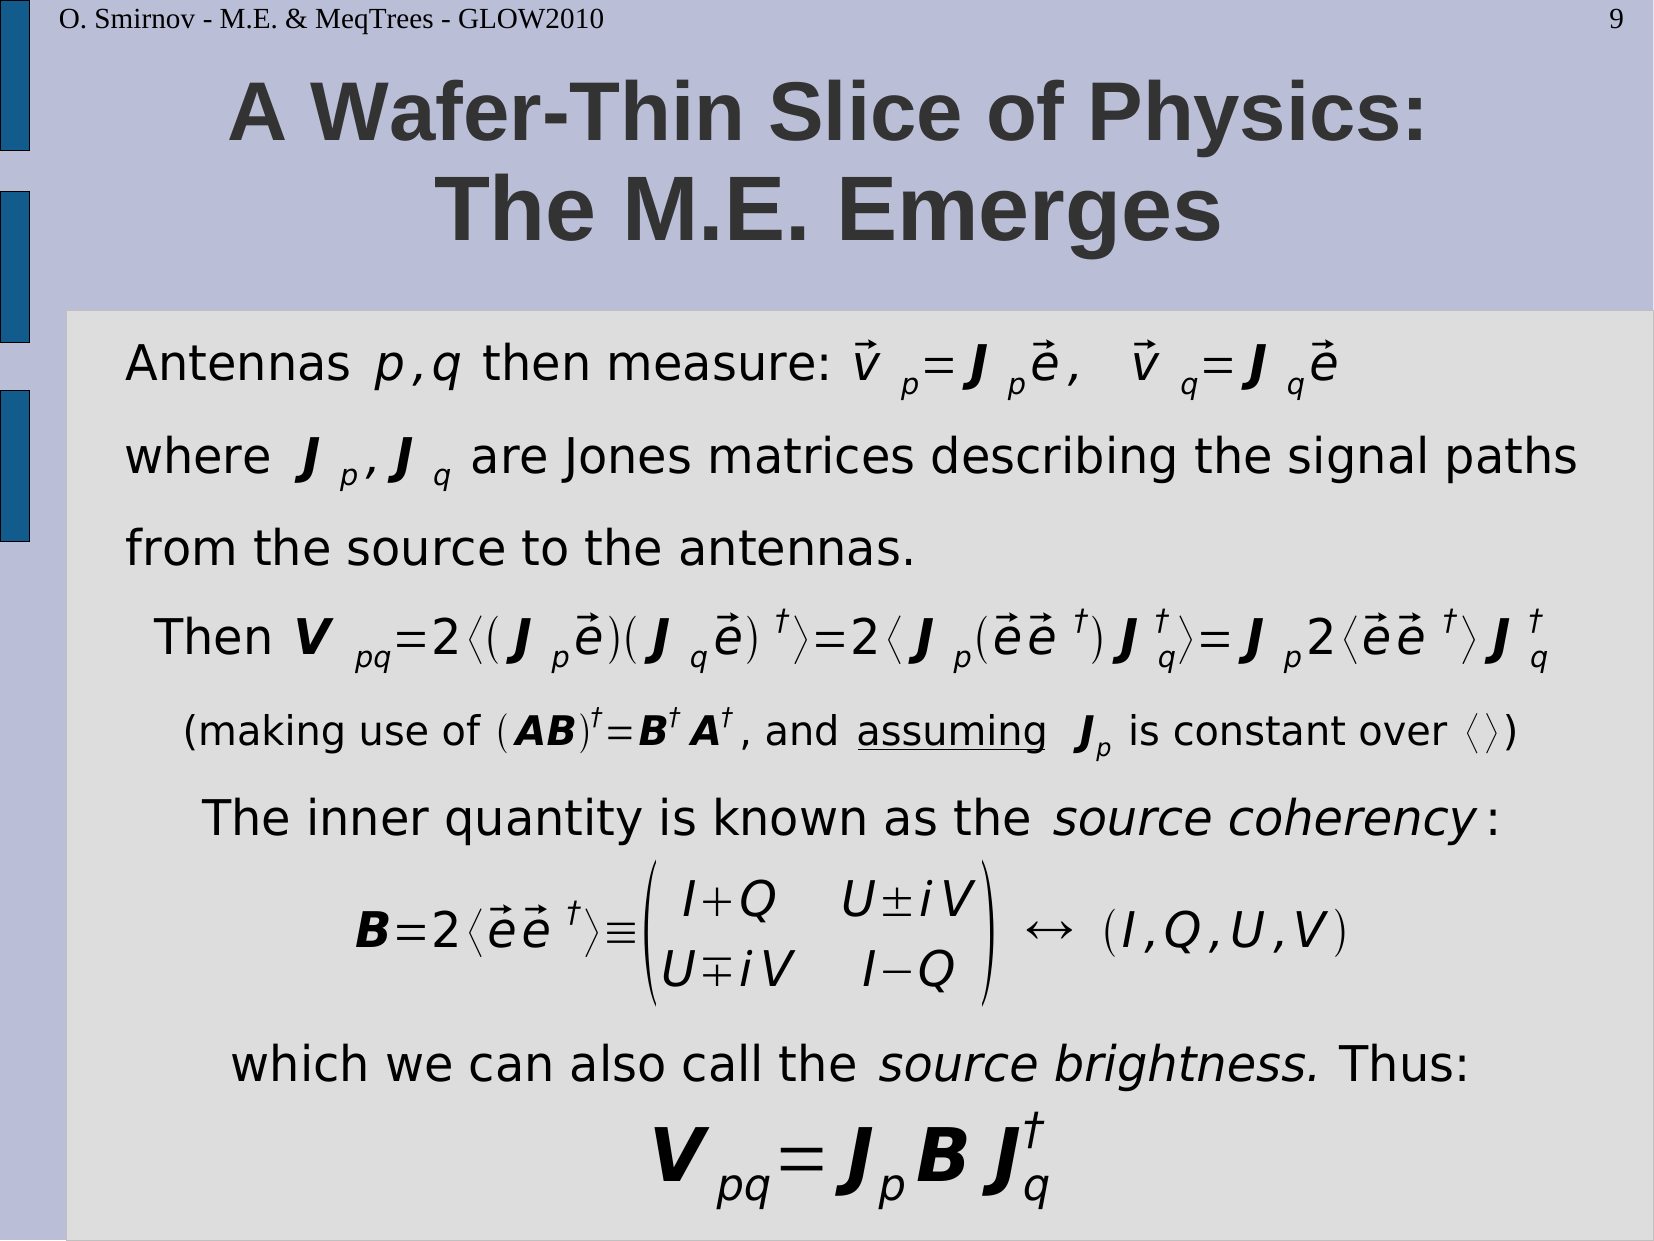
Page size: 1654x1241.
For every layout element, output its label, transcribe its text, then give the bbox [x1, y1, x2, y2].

title A Wafer-Thin Slice of Physics: The M.E. Emerges [123, 59, 1536, 267]
chart [118, 313, 1583, 1211]
